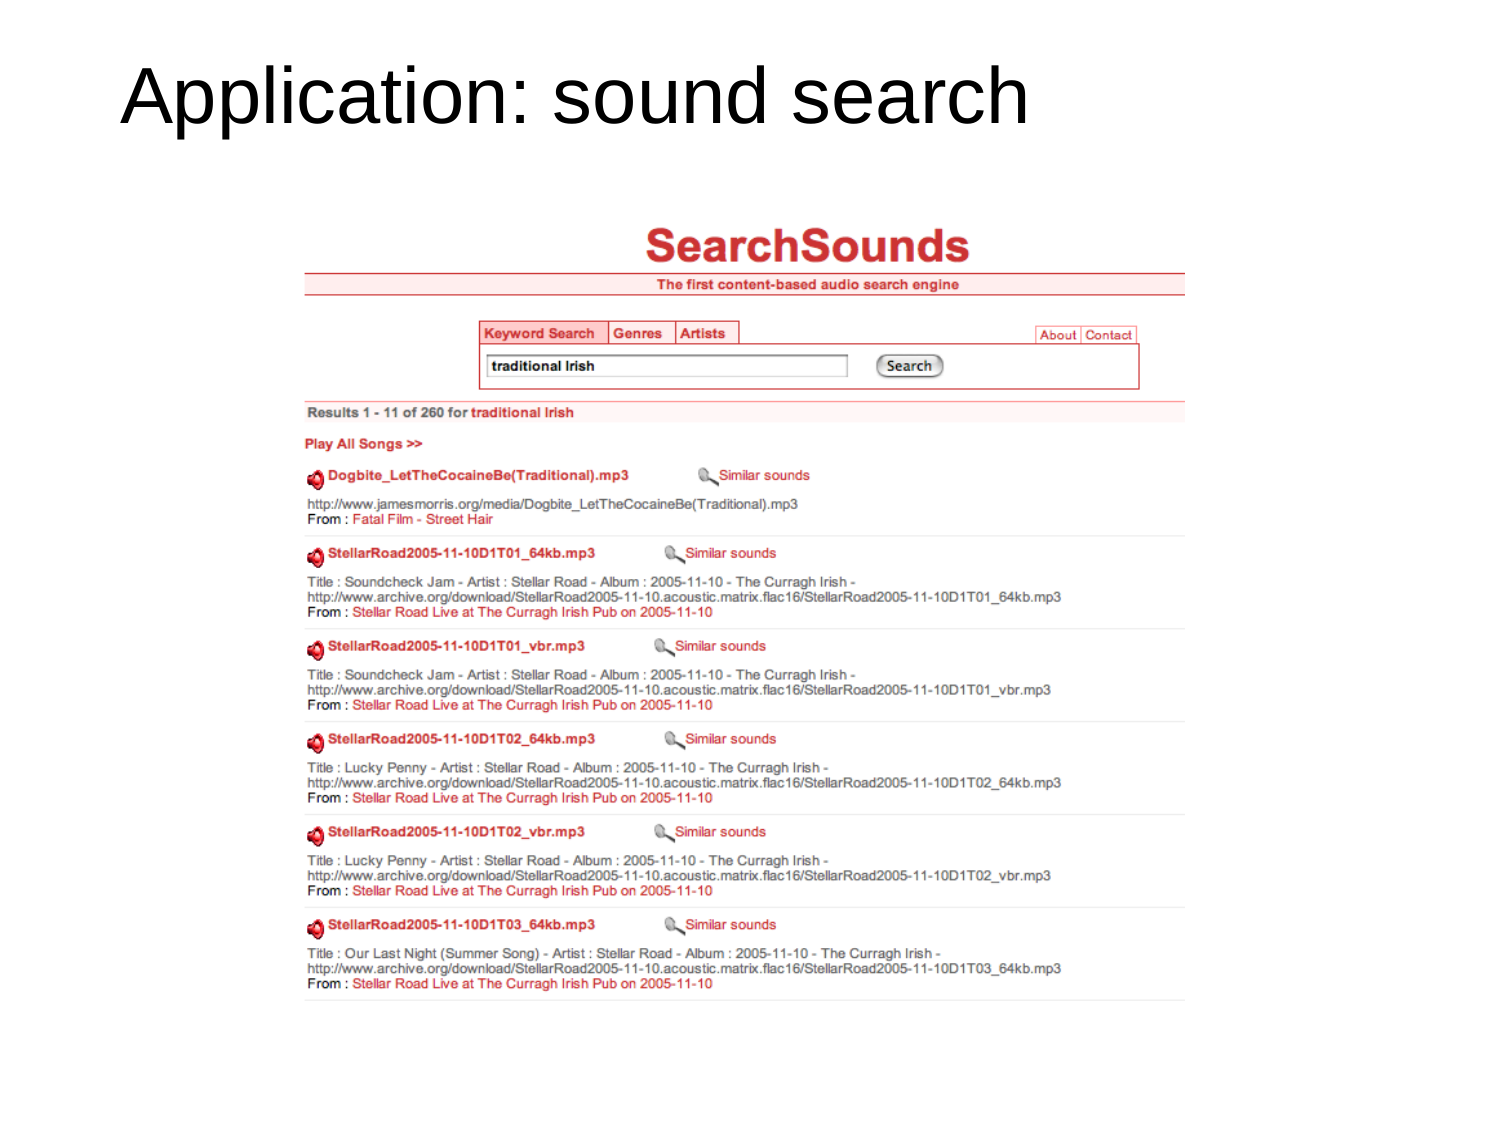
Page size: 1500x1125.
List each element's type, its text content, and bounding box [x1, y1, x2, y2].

title Application: sound search [76, 7, 1436, 173]
picture [288, 204, 1185, 1006]
